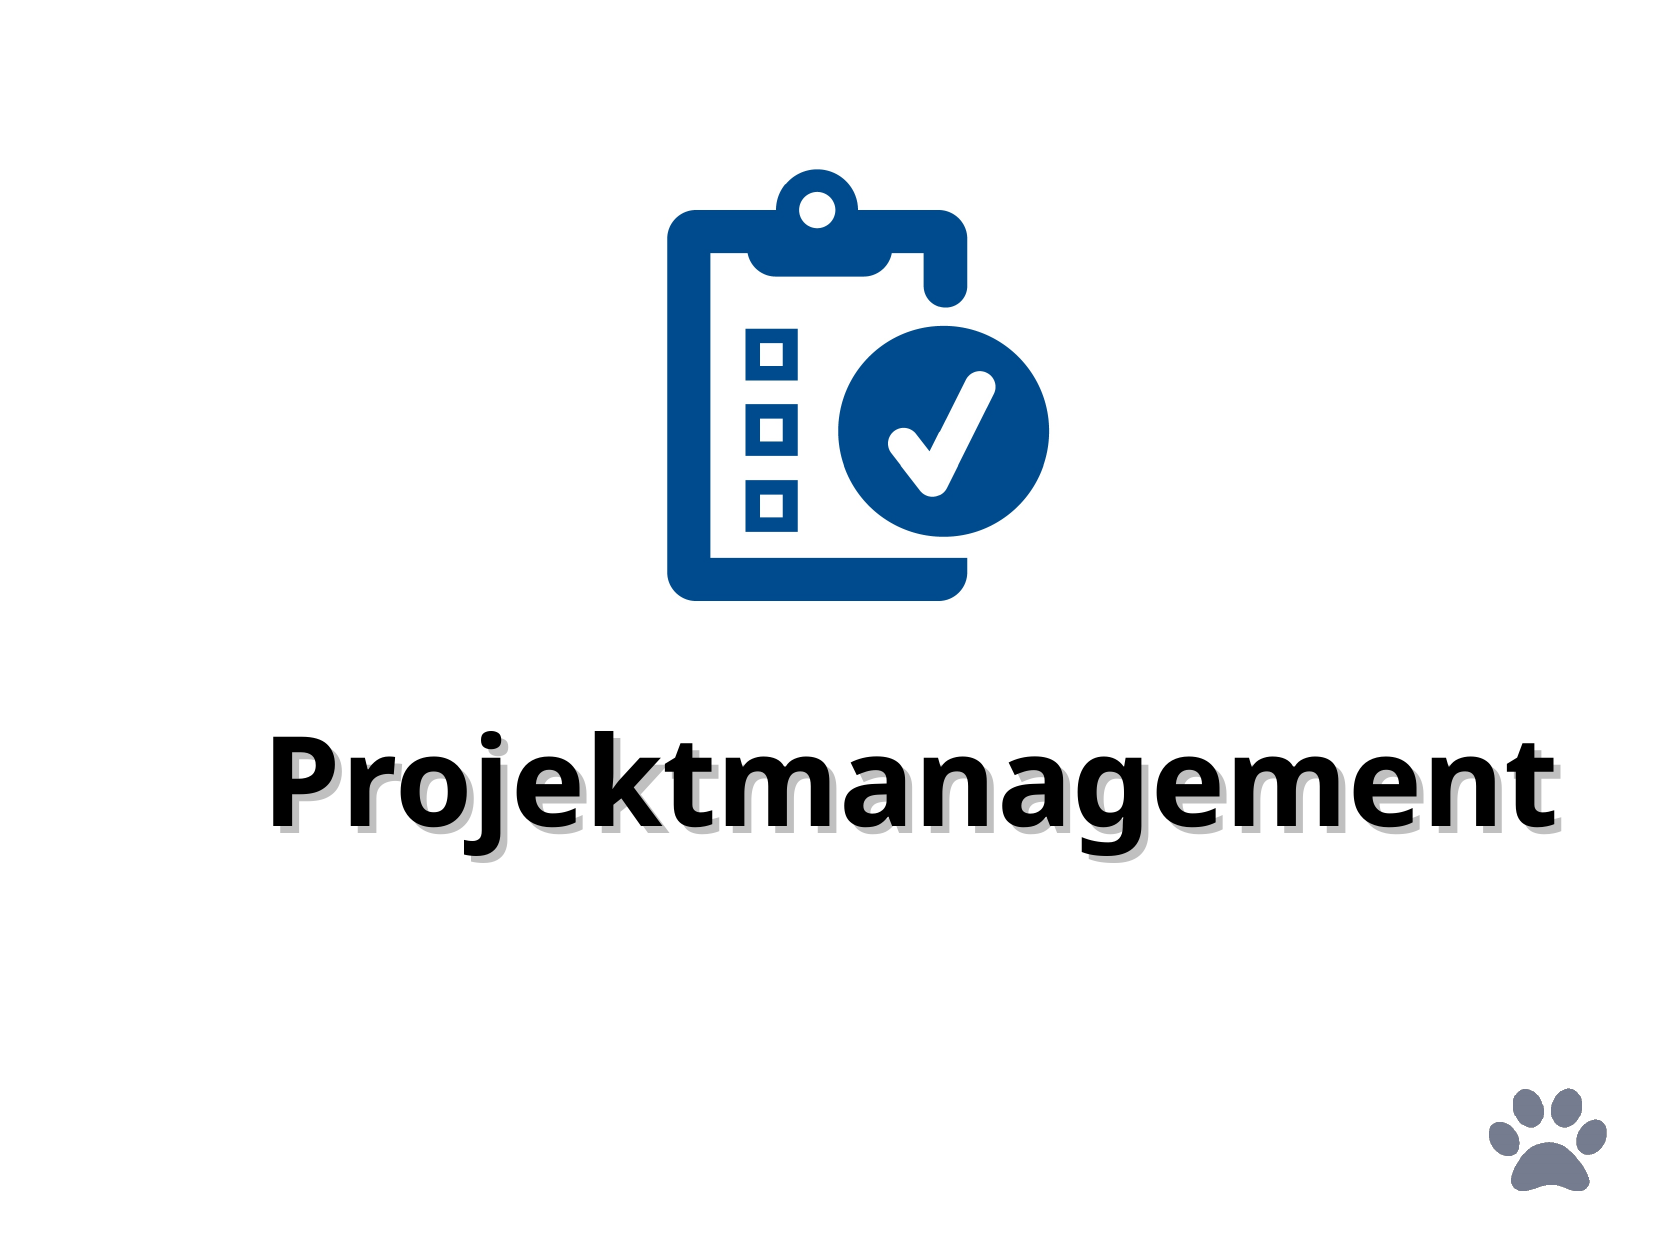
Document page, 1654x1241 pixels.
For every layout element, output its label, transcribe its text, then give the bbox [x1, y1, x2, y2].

picture [1488, 1086, 1607, 1193]
text_box Projektmanagement [248, 685, 1630, 853]
picture [631, 153, 1093, 621]
